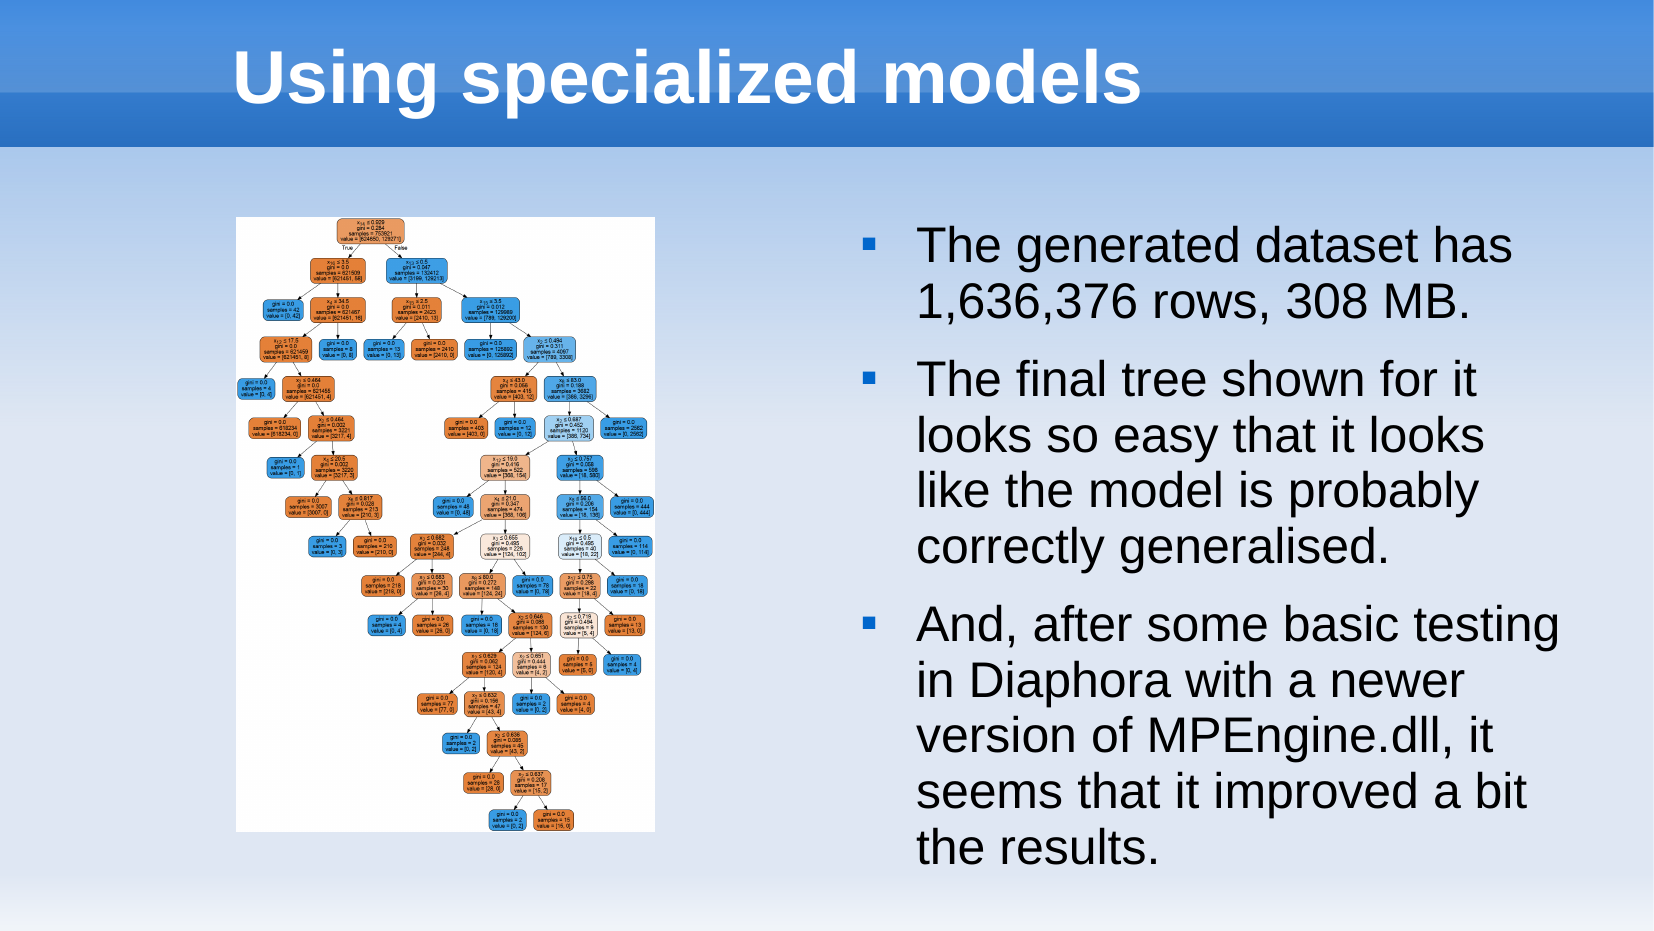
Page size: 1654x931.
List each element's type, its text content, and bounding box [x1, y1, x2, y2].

picture [0, 0, 1654, 931]
title Using specialized models [76, 0, 1565, 156]
list The generated dataset has 1,636,376 rows, 308 MB. The final tree shown for it looks so easy that it looks like the model is probably correctly generalised. And, after some basic testing in Diaphora with a newer version of MPEngine.dll, it seems that it improved a bit the results. [845, 217, 1572, 876]
